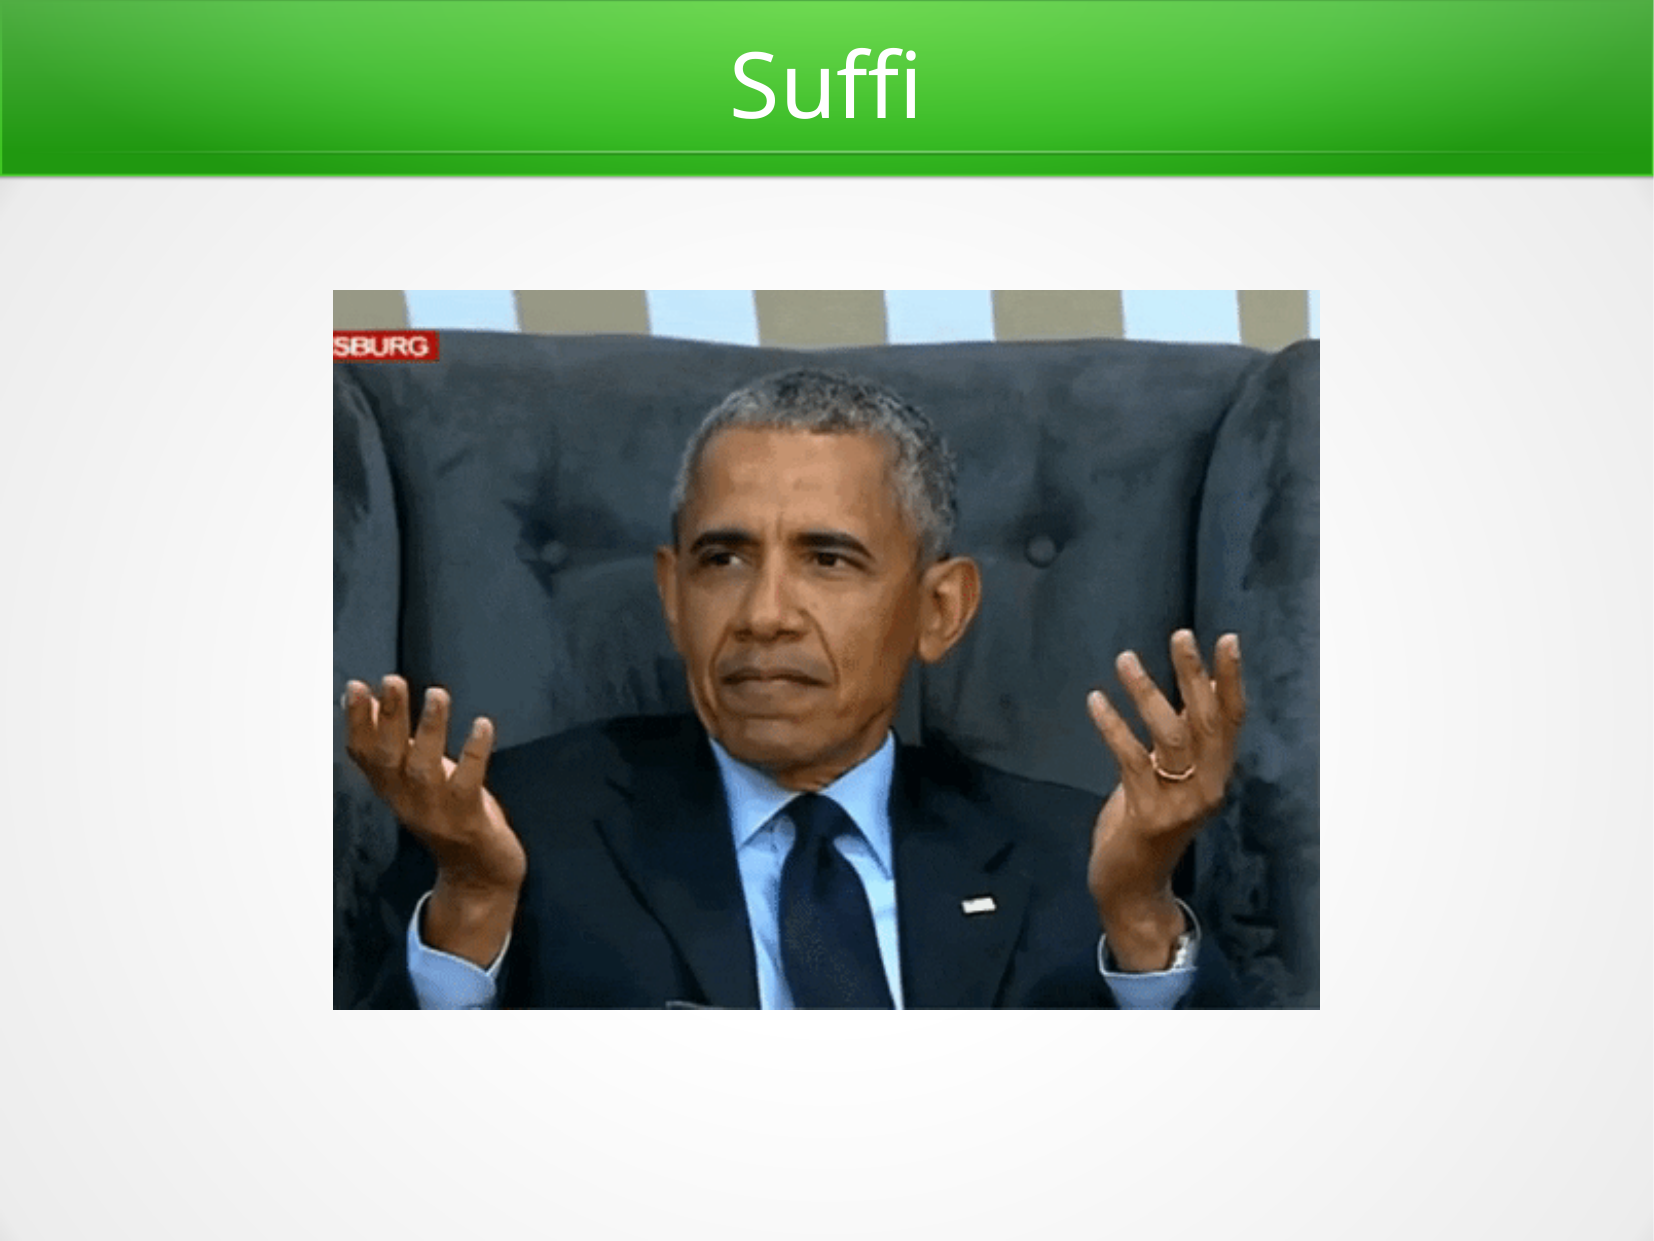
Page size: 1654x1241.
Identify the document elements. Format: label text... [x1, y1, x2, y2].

picture [0, 0, 1654, 1241]
title Suffi [82, 11, 1571, 154]
